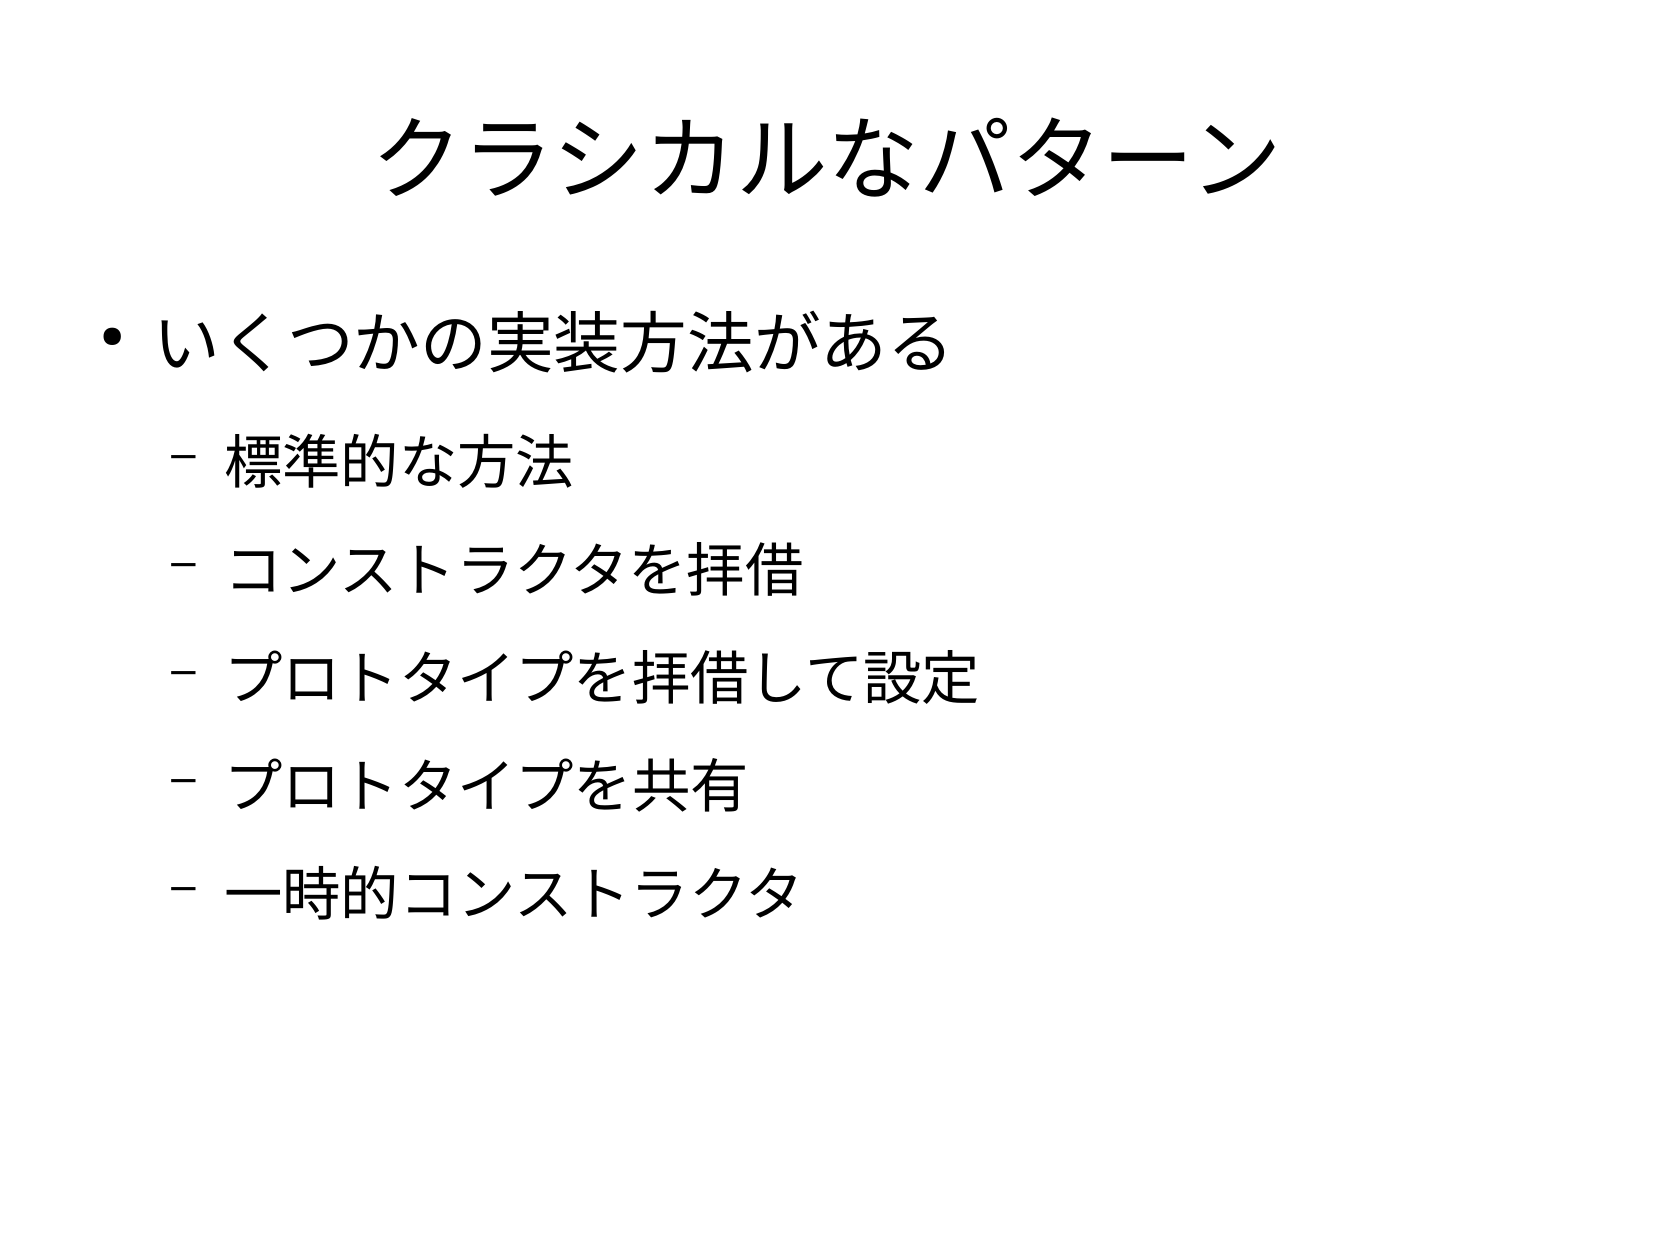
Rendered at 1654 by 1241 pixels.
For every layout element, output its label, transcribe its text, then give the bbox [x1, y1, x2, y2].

title クラシカルなパターン [82, 49, 1571, 257]
list いくつかの実装方法がある 標準的な方法 コンストラクタを拝借 プロトタイプを拝借して設定 プロトタイプを共有 一時的コンストラクタ [82, 290, 1571, 1010]
